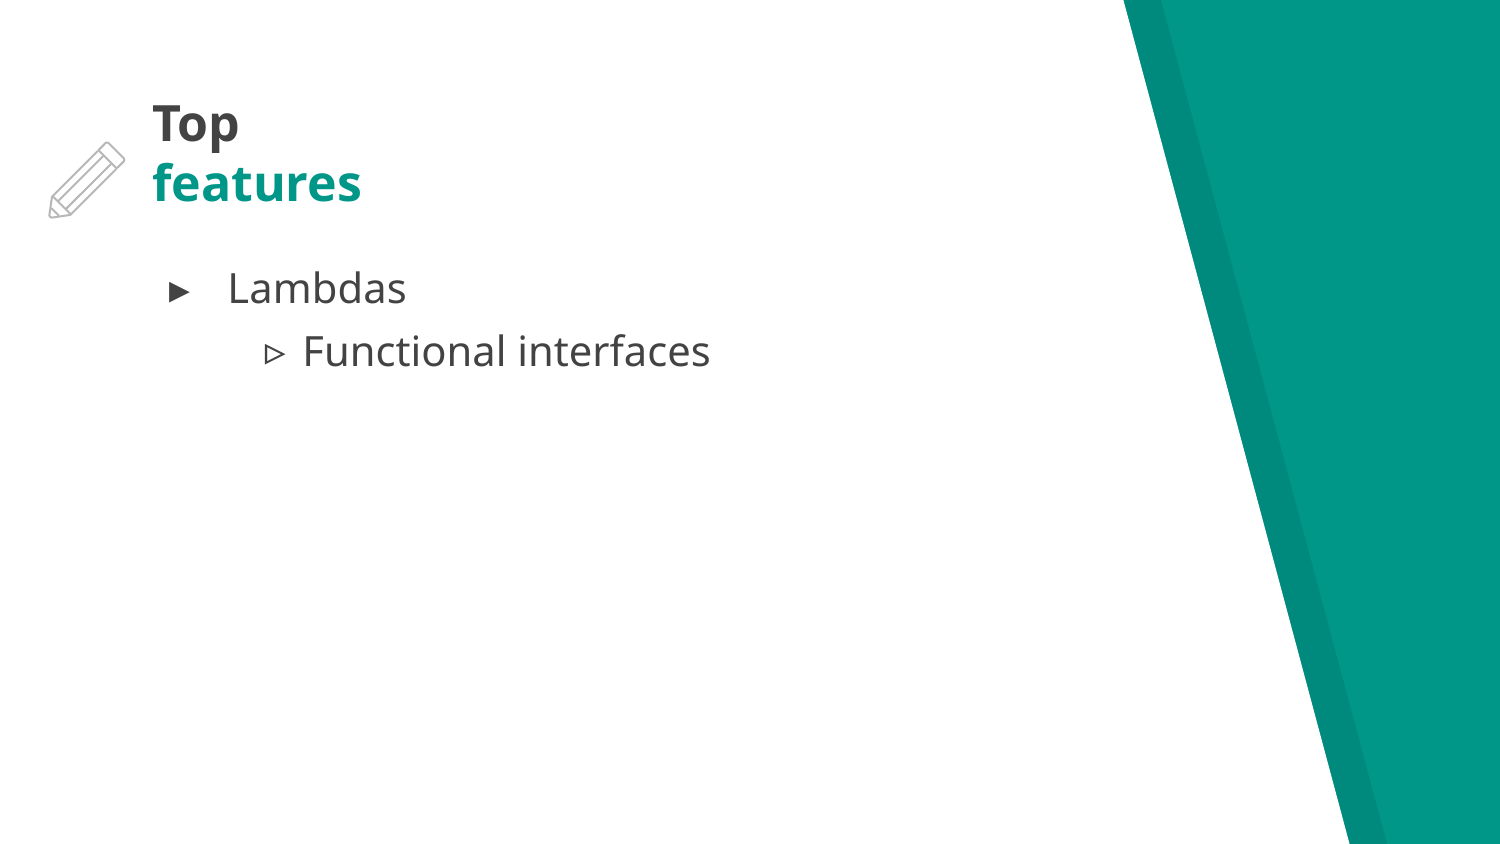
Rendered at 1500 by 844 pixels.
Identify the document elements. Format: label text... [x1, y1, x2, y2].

list Lambdas Functional interfaces [137, 246, 1011, 617]
title Top features [137, 146, 1011, 227]
